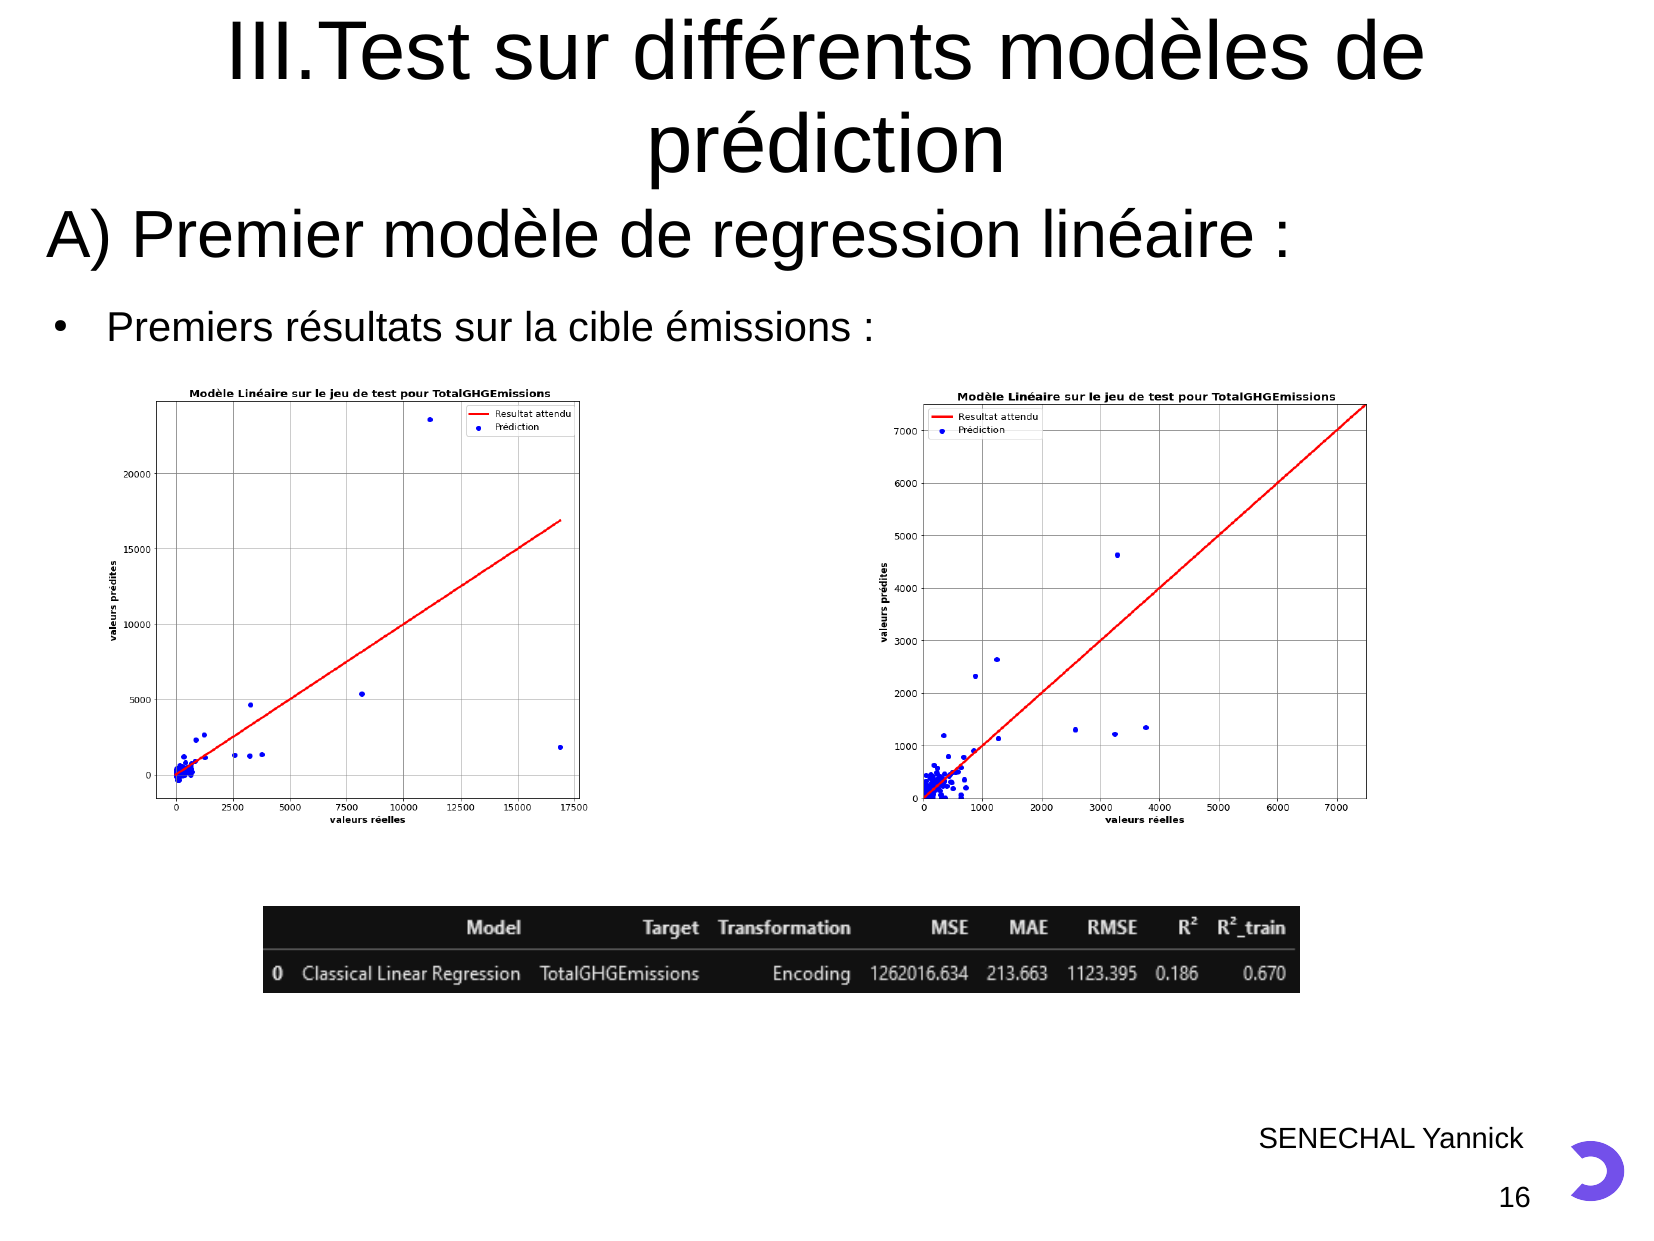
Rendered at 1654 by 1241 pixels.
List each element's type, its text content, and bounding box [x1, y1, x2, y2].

picture [106, 386, 590, 827]
list Premiers résultats sur la cible émissions : [35, 303, 1524, 1241]
list A) Premier modèle de regression linéaire : [0, 197, 1464, 1016]
picture [263, 906, 1300, 993]
picture [1539, 1125, 1642, 1217]
title III.Test sur différents modèles de prédiction [82, 0, 1571, 201]
picture [874, 387, 1369, 827]
